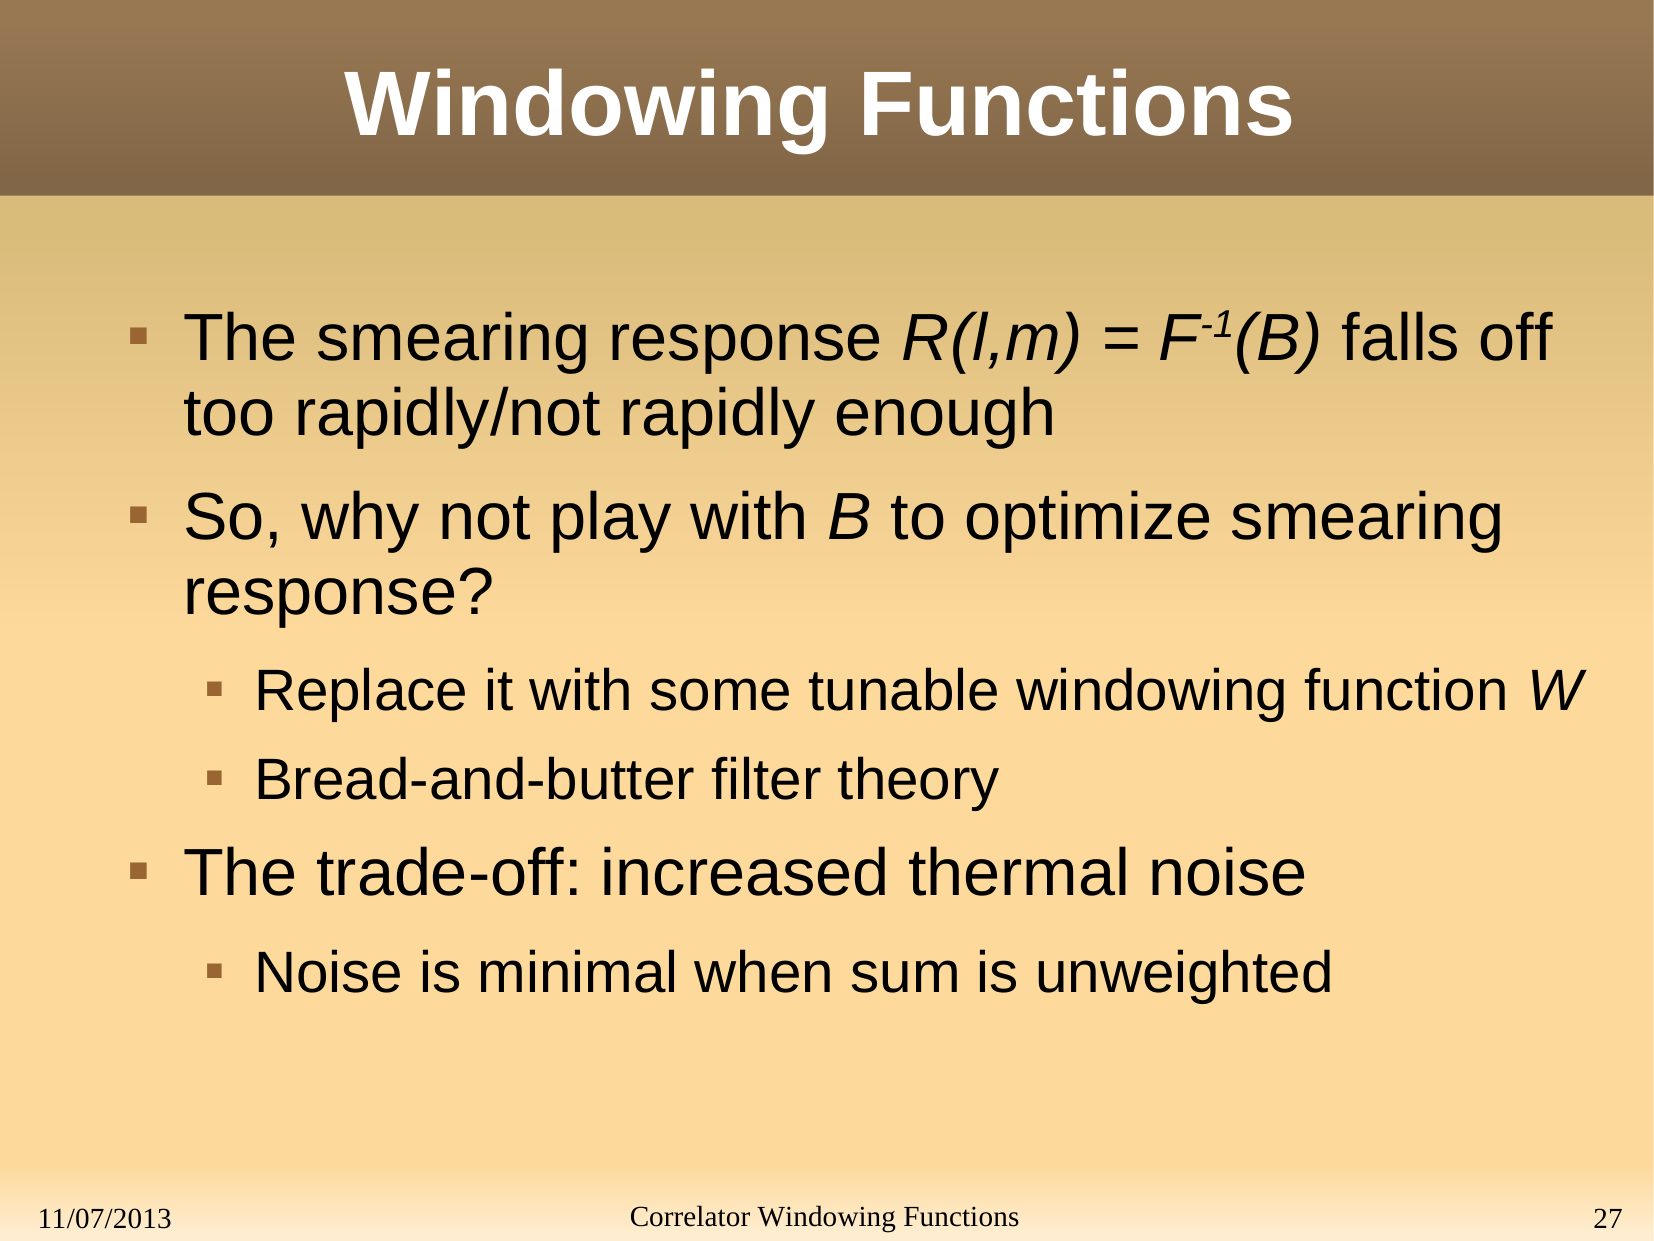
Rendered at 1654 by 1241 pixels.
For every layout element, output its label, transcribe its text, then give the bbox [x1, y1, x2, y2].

list The smearing response R(l,m) = F-1(B) falls off too rapidly/not rapidly enough So, why not play with B to optimize smearing response? Replace it with some tunable windowing function W Bread-and-butter filter theory The trade-off: increased thermal noise Noise is minimal when sum is unweighted [112, 300, 1601, 1119]
picture [0, 0, 1654, 1241]
title Windowing Functions [76, 0, 1565, 208]
